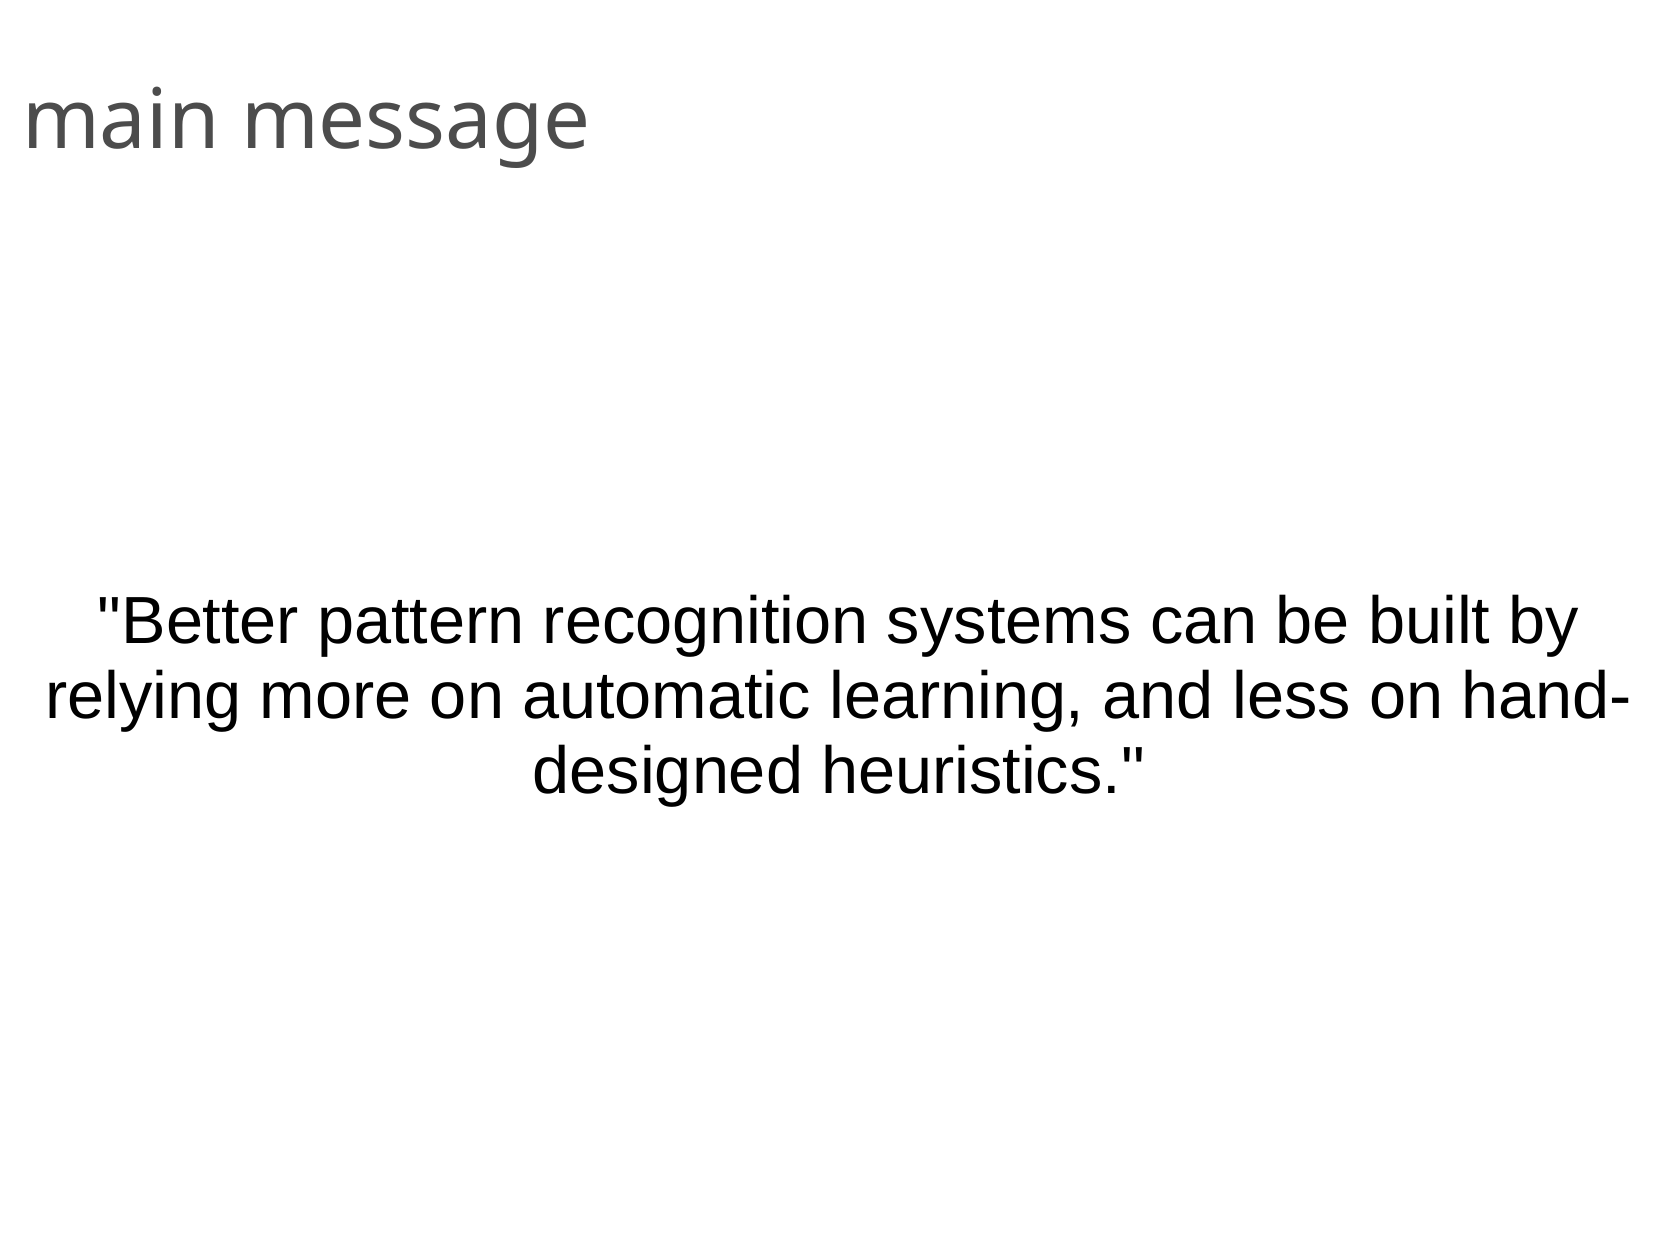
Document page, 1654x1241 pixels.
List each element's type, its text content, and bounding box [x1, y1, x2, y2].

title main message [22, 19, 1654, 213]
subtitle "Better pattern recognition systems can be built by relying more on automatic learning, and less on hand-designed heuristics." [25, 226, 1654, 1166]
